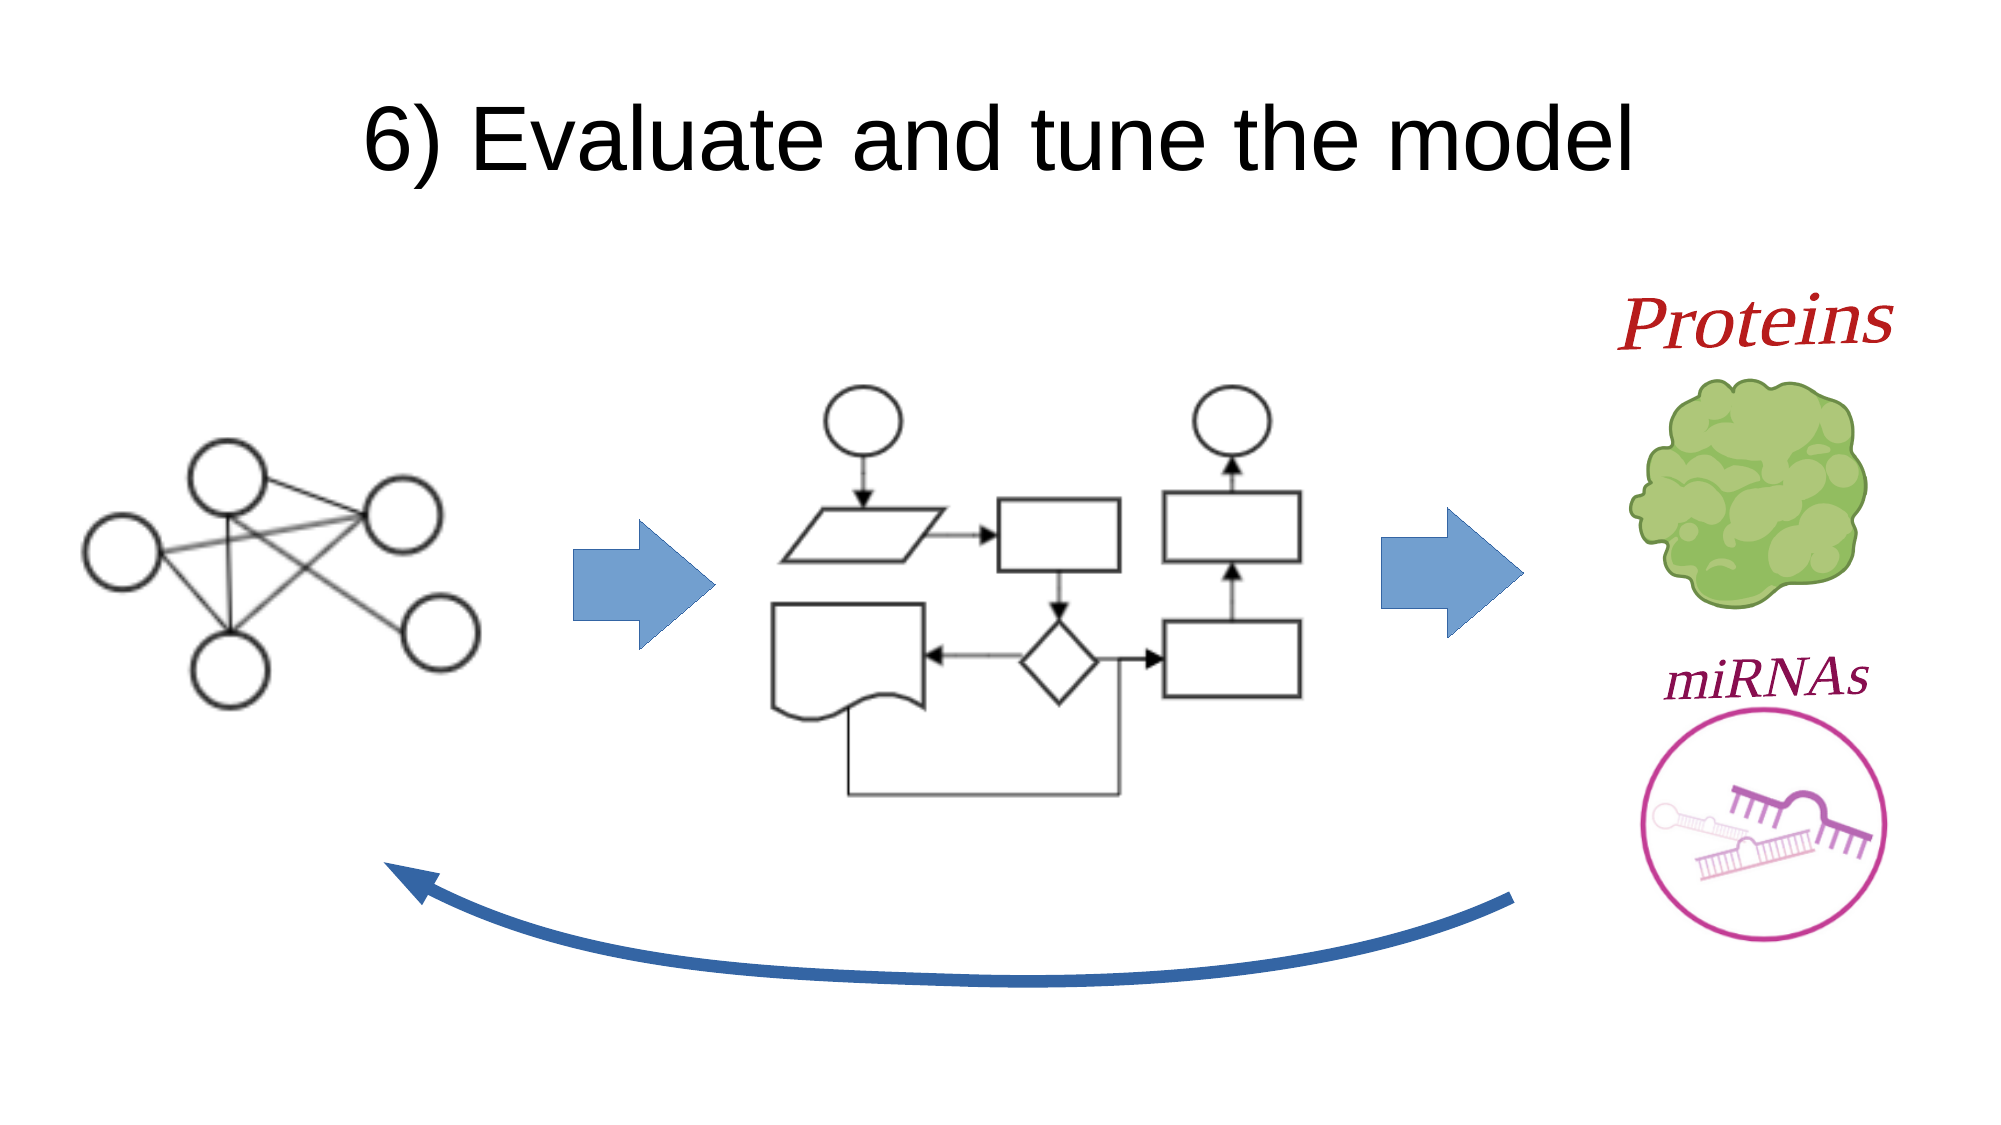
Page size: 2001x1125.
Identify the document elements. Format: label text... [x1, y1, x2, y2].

text_box miRNAs [1803, 656, 1845, 696]
text_box [1381, 507, 1524, 638]
text_box Proteins [1739, 302, 1762, 347]
text_box Proteins [1862, 305, 1894, 343]
text_box miRNAs [1663, 671, 1708, 700]
text_box Proteins [1617, 298, 1667, 350]
text_box miRNAs [1725, 659, 1762, 698]
text_box Proteins [1818, 306, 1859, 344]
picture [744, 377, 1344, 863]
picture [47, 437, 574, 756]
text_box Proteins [1794, 308, 1817, 345]
text_box miRNAs [1763, 657, 1811, 697]
text_box Proteins [1696, 310, 1734, 348]
picture [1628, 690, 1900, 954]
text_box Proteins [1761, 308, 1796, 346]
picture [1628, 370, 1877, 610]
text_box [573, 519, 716, 650]
text_box miRNAs [1708, 671, 1724, 699]
text_box Proteins [1662, 310, 1698, 349]
title Evaluate and tune the model [99, 44, 1901, 233]
text_box miRNAs [1847, 666, 1869, 695]
